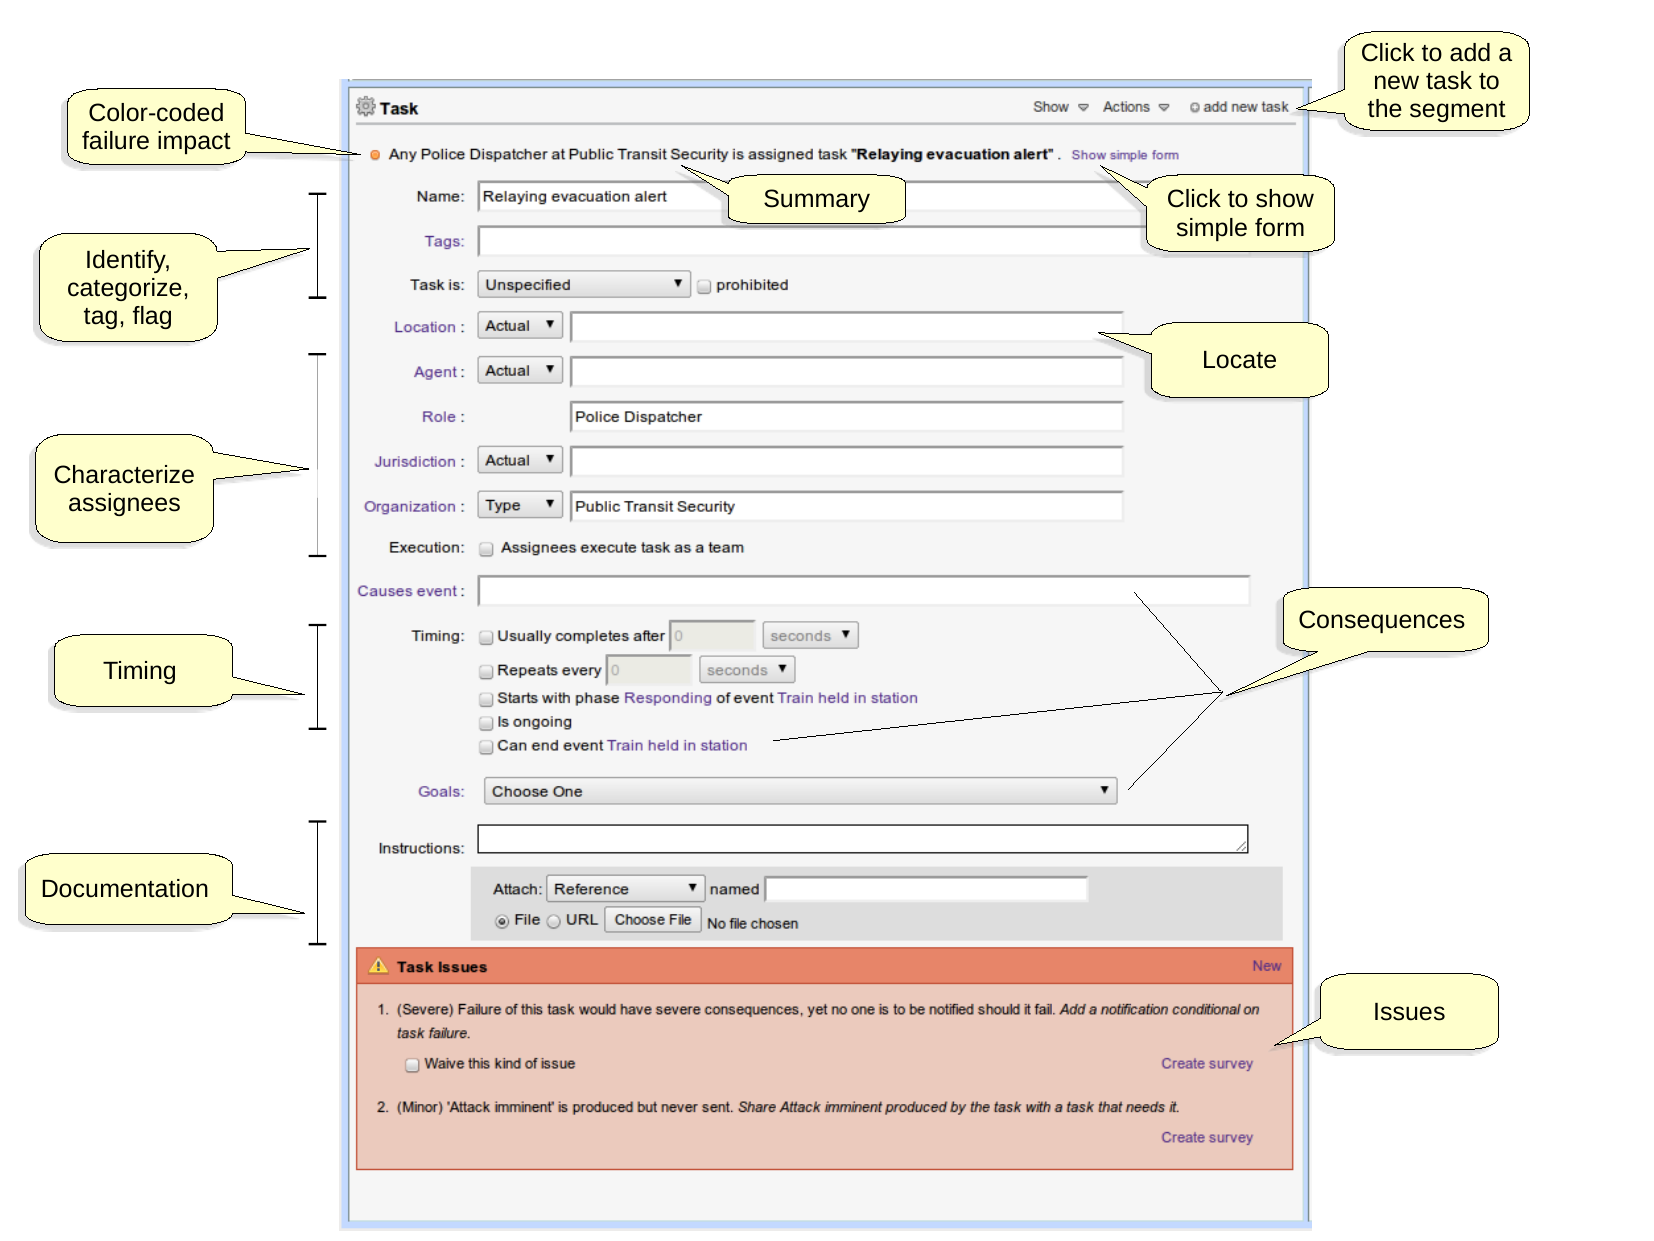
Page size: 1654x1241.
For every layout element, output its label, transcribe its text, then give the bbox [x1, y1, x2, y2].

text_box Issues [1274, 973, 1499, 1050]
picture [339, 79, 1312, 1231]
text_box Summary [681, 165, 906, 224]
text_box Characterize assignees [35, 434, 309, 543]
text_box Color-coded failure impact [67, 88, 361, 165]
text_box Documentation [25, 853, 305, 925]
text_box Click to add a new task to the segment [1296, 31, 1530, 131]
text_box Locate [1098, 322, 1329, 398]
text_box Identify, categorize, tag, flag [39, 233, 310, 342]
text_box Consequences [1226, 587, 1489, 696]
text_box Click to show simple form [1100, 165, 1335, 252]
text_box Timing [54, 634, 305, 707]
